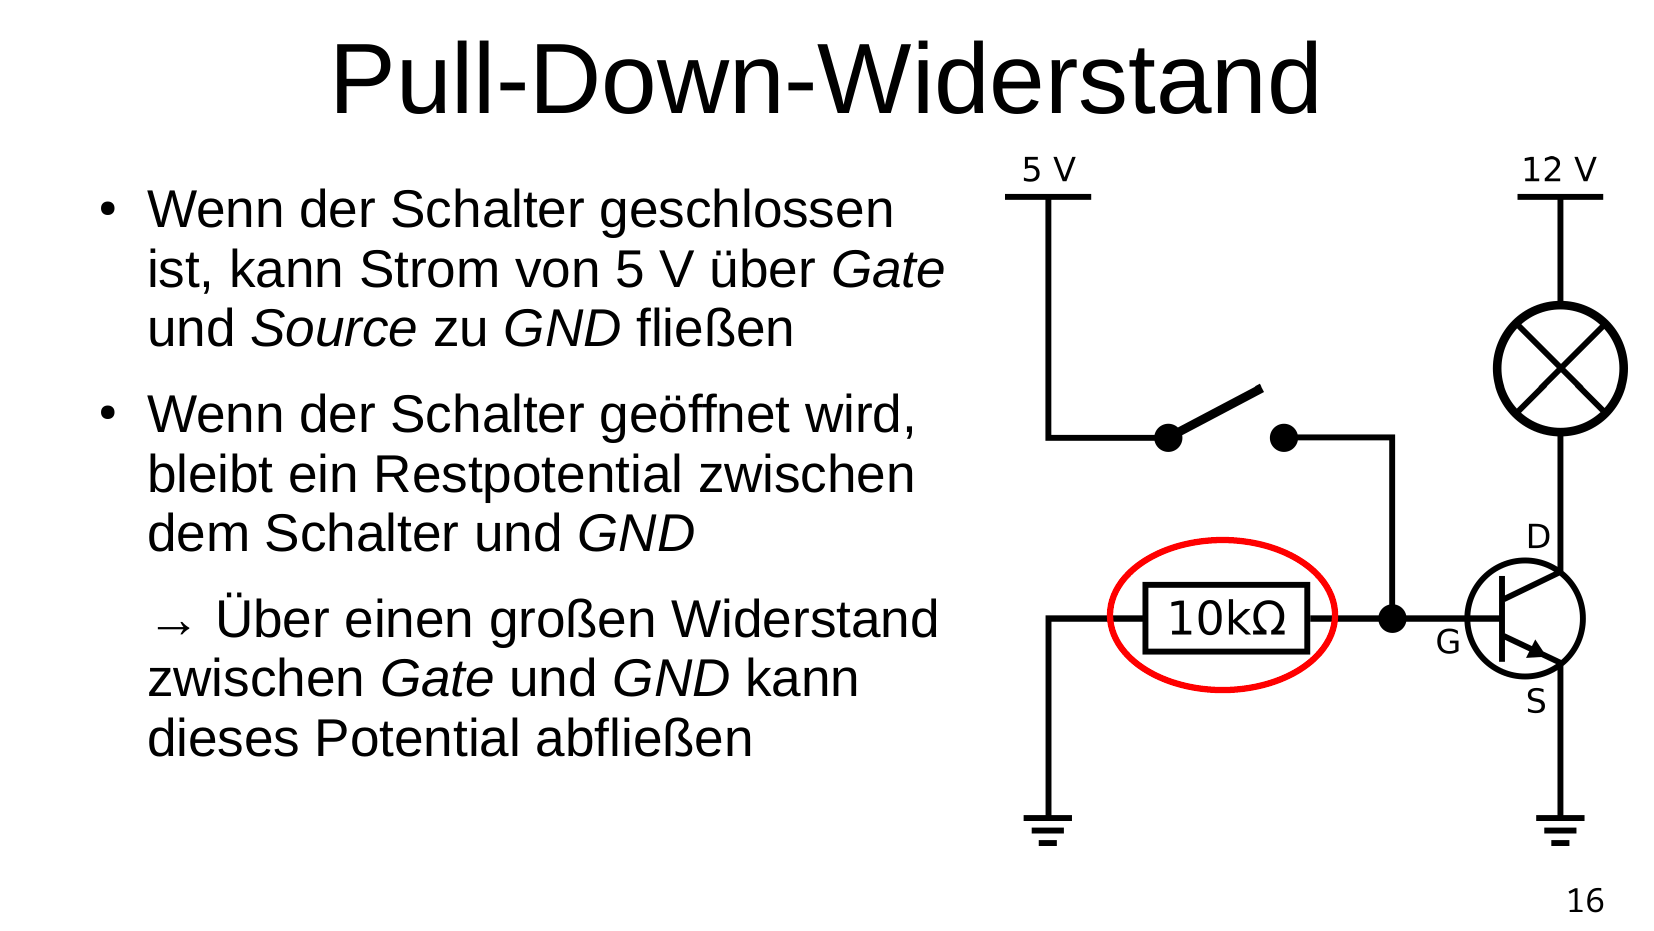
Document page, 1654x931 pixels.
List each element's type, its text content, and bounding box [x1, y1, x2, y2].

list Wenn der Schalter geschlossen ist, kann Strom von 5 V über Gate und Source zu GND fließen Wenn der Schalter geöffnet wird, bleibt ein Restpotential zwischen dem Schalter und GND → Über einen großen Widerstand zwischen Gate und GND kann dieses Potential abfließen [82, 180, 961, 811]
text_box [1110, 540, 1336, 691]
title Pull-Down-Widerstand [82, 1, 1571, 157]
picture [1005, 156, 1628, 846]
